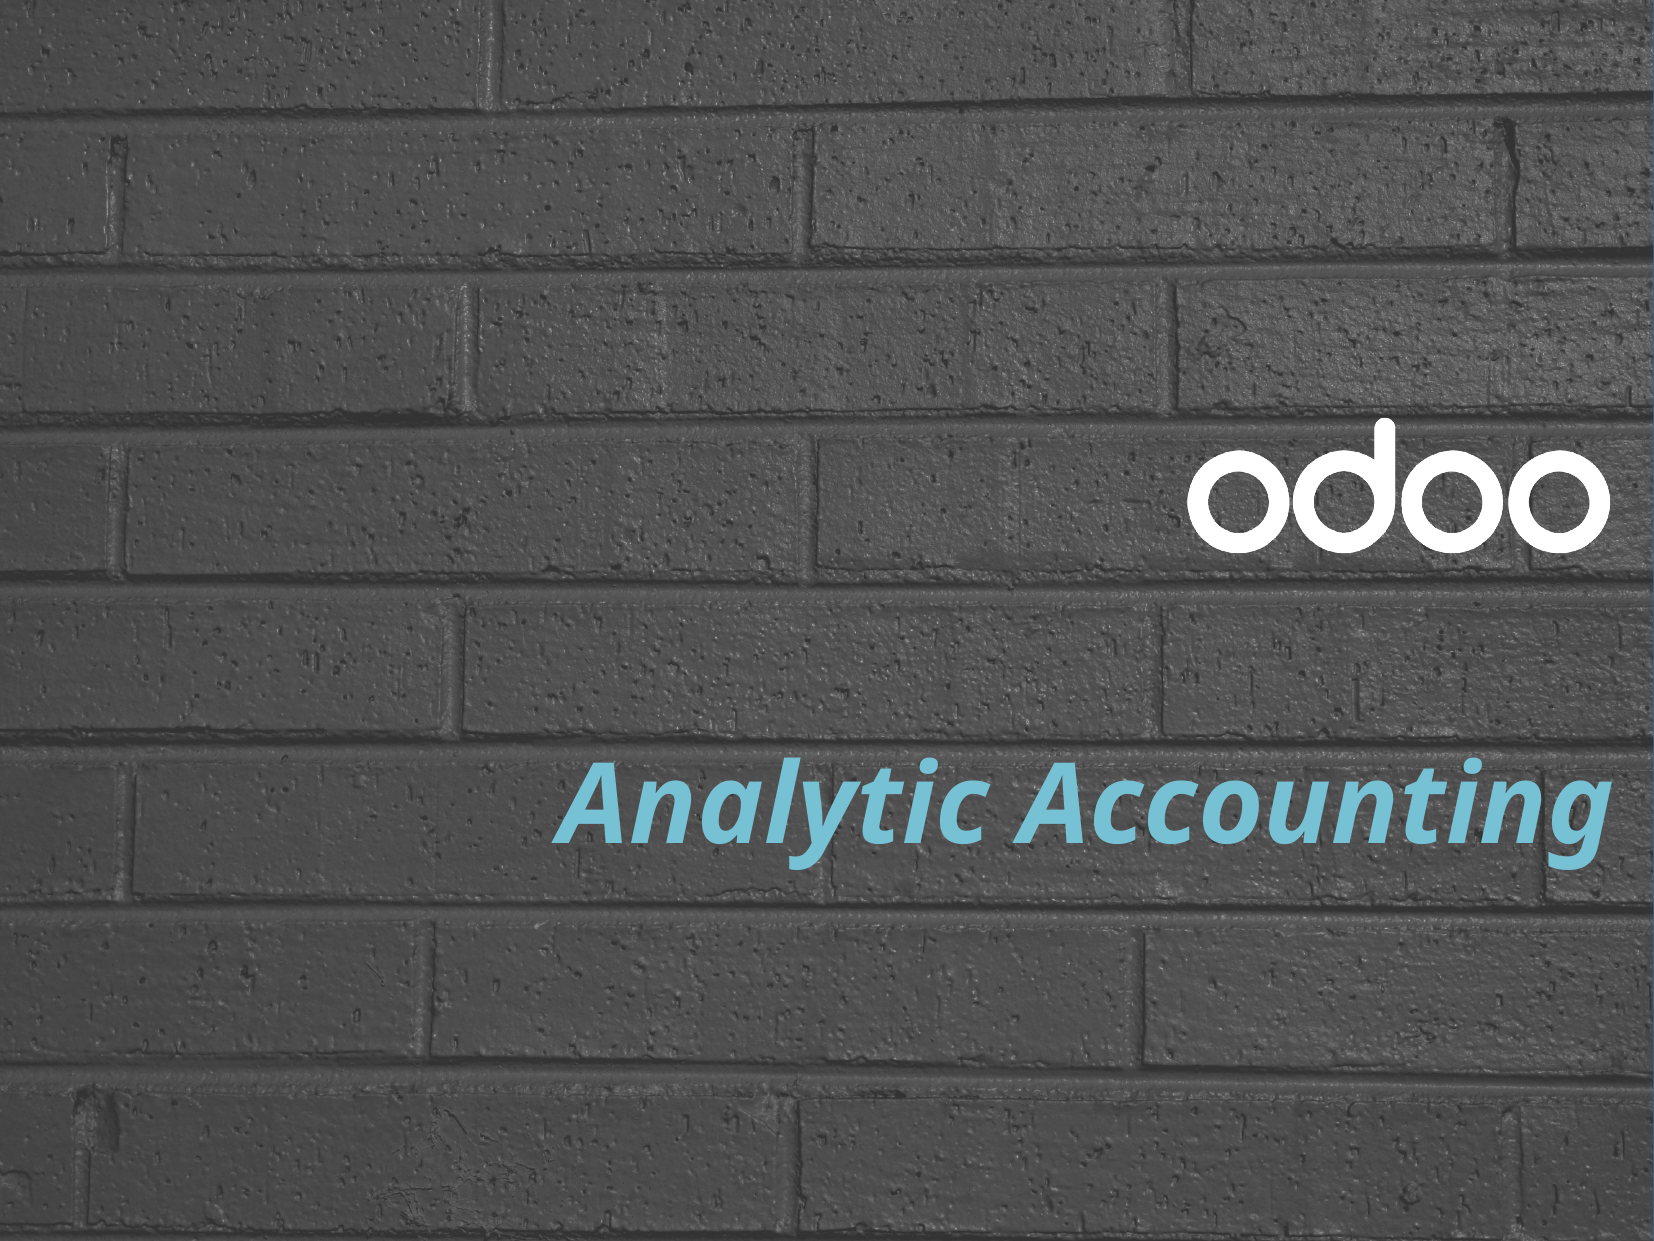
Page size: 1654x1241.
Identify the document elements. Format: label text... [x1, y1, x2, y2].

text_box Analytic Accounting [35, 562, 1630, 845]
picture [0, 0, 1654, 1241]
